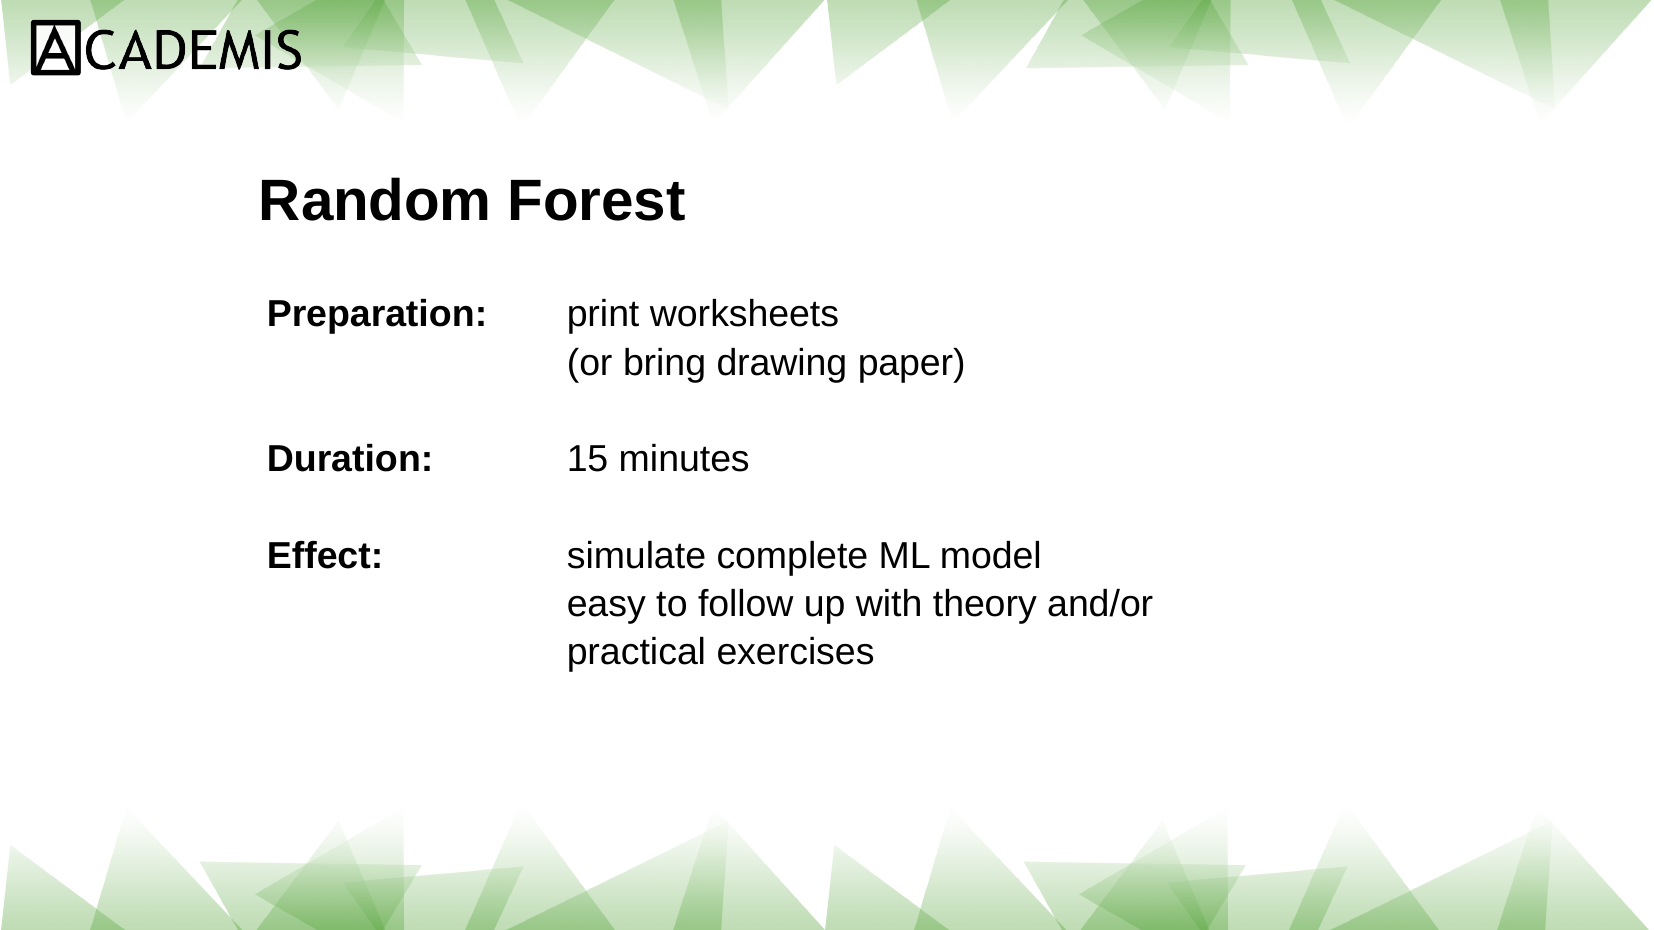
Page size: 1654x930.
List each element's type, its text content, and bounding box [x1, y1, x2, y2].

text_box Preparation: print worksheets (or bring drawing paper) Duration: 15 minutes Effect: simulate complete ML model easy to follow up with theory and/or practical exercises [252, 279, 1426, 681]
picture [0, 0, 1653, 128]
title Random Forest [180, 134, 766, 233]
picture [0, 802, 1651, 930]
